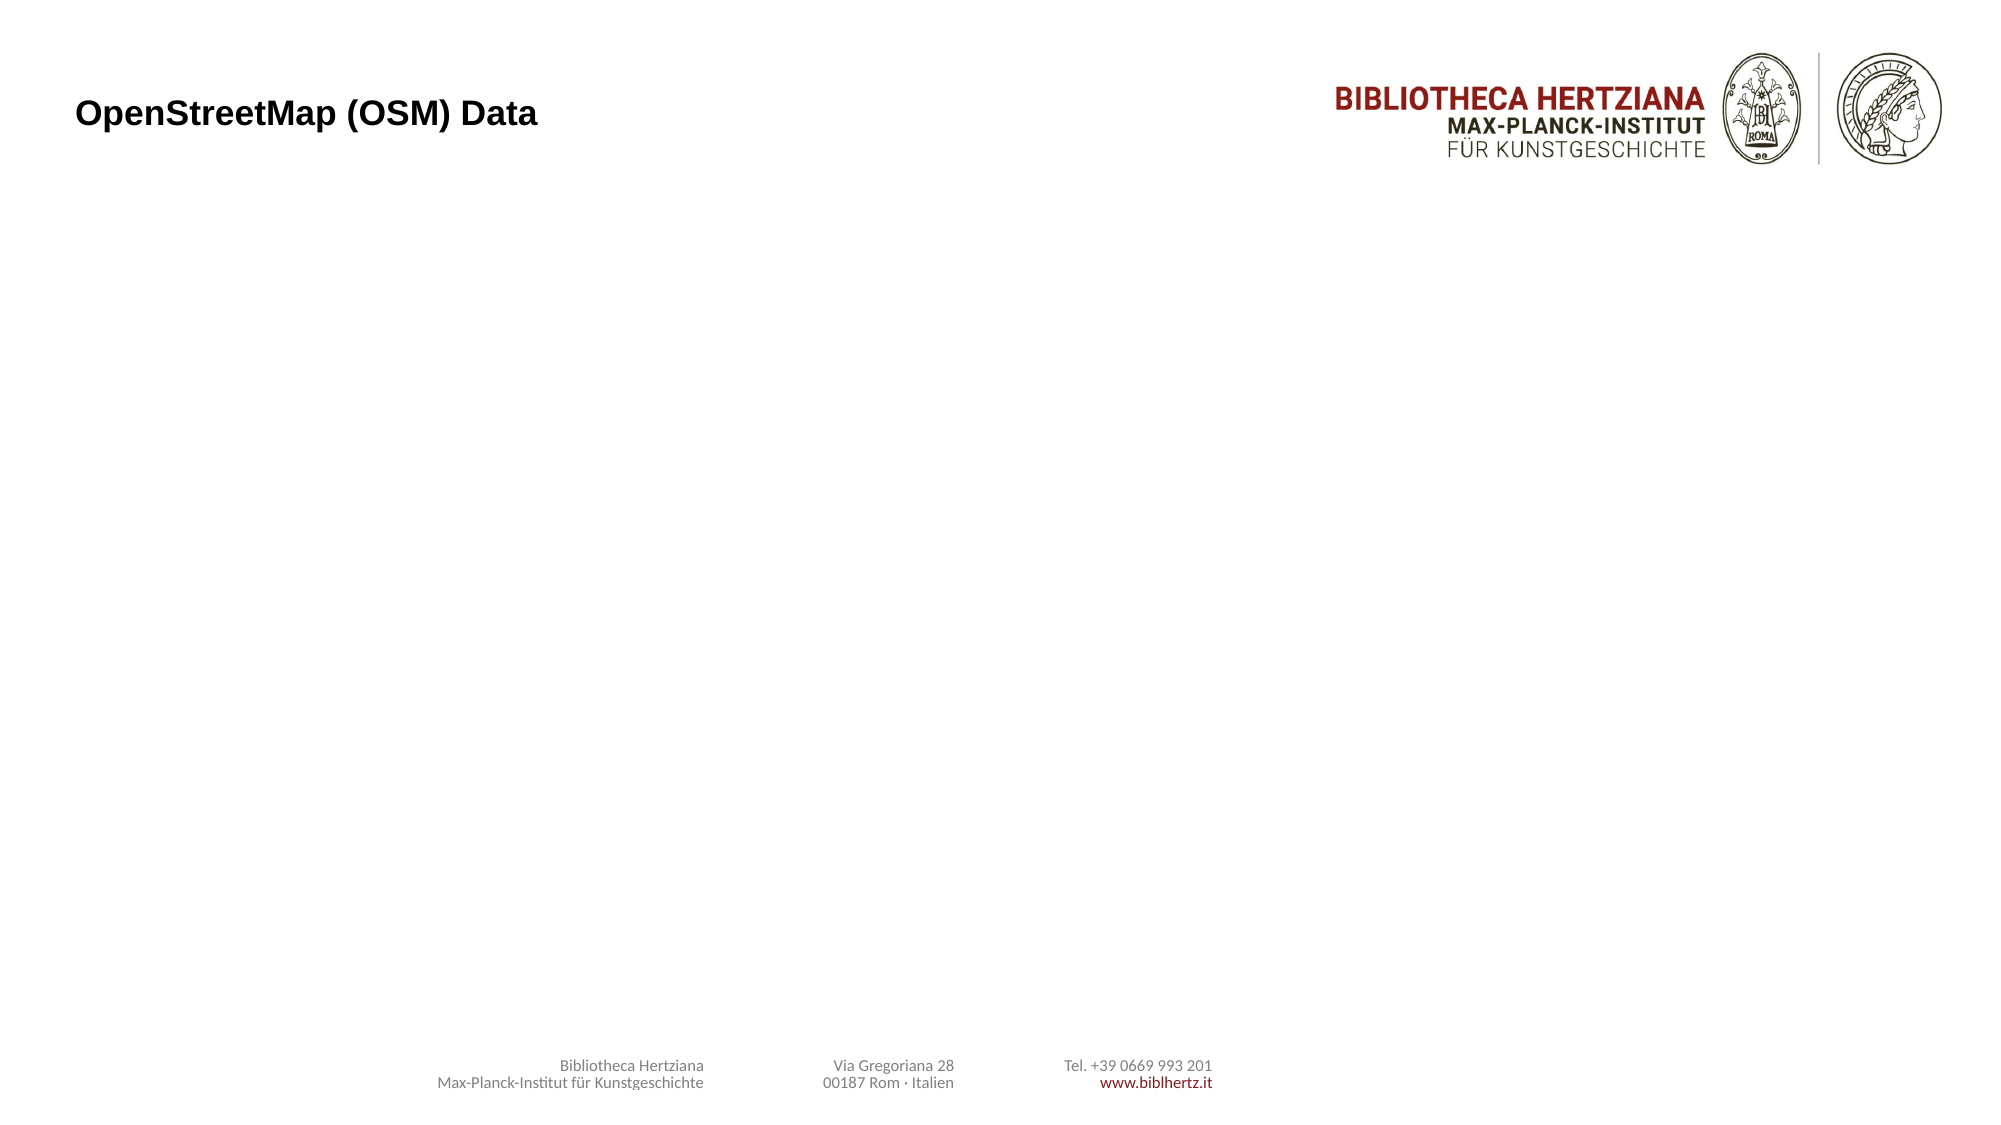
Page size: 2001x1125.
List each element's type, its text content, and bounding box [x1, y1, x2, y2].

title OpenStreetMap (OSM) Data [75, 75, 1276, 150]
picture [1237, 37, 1951, 182]
